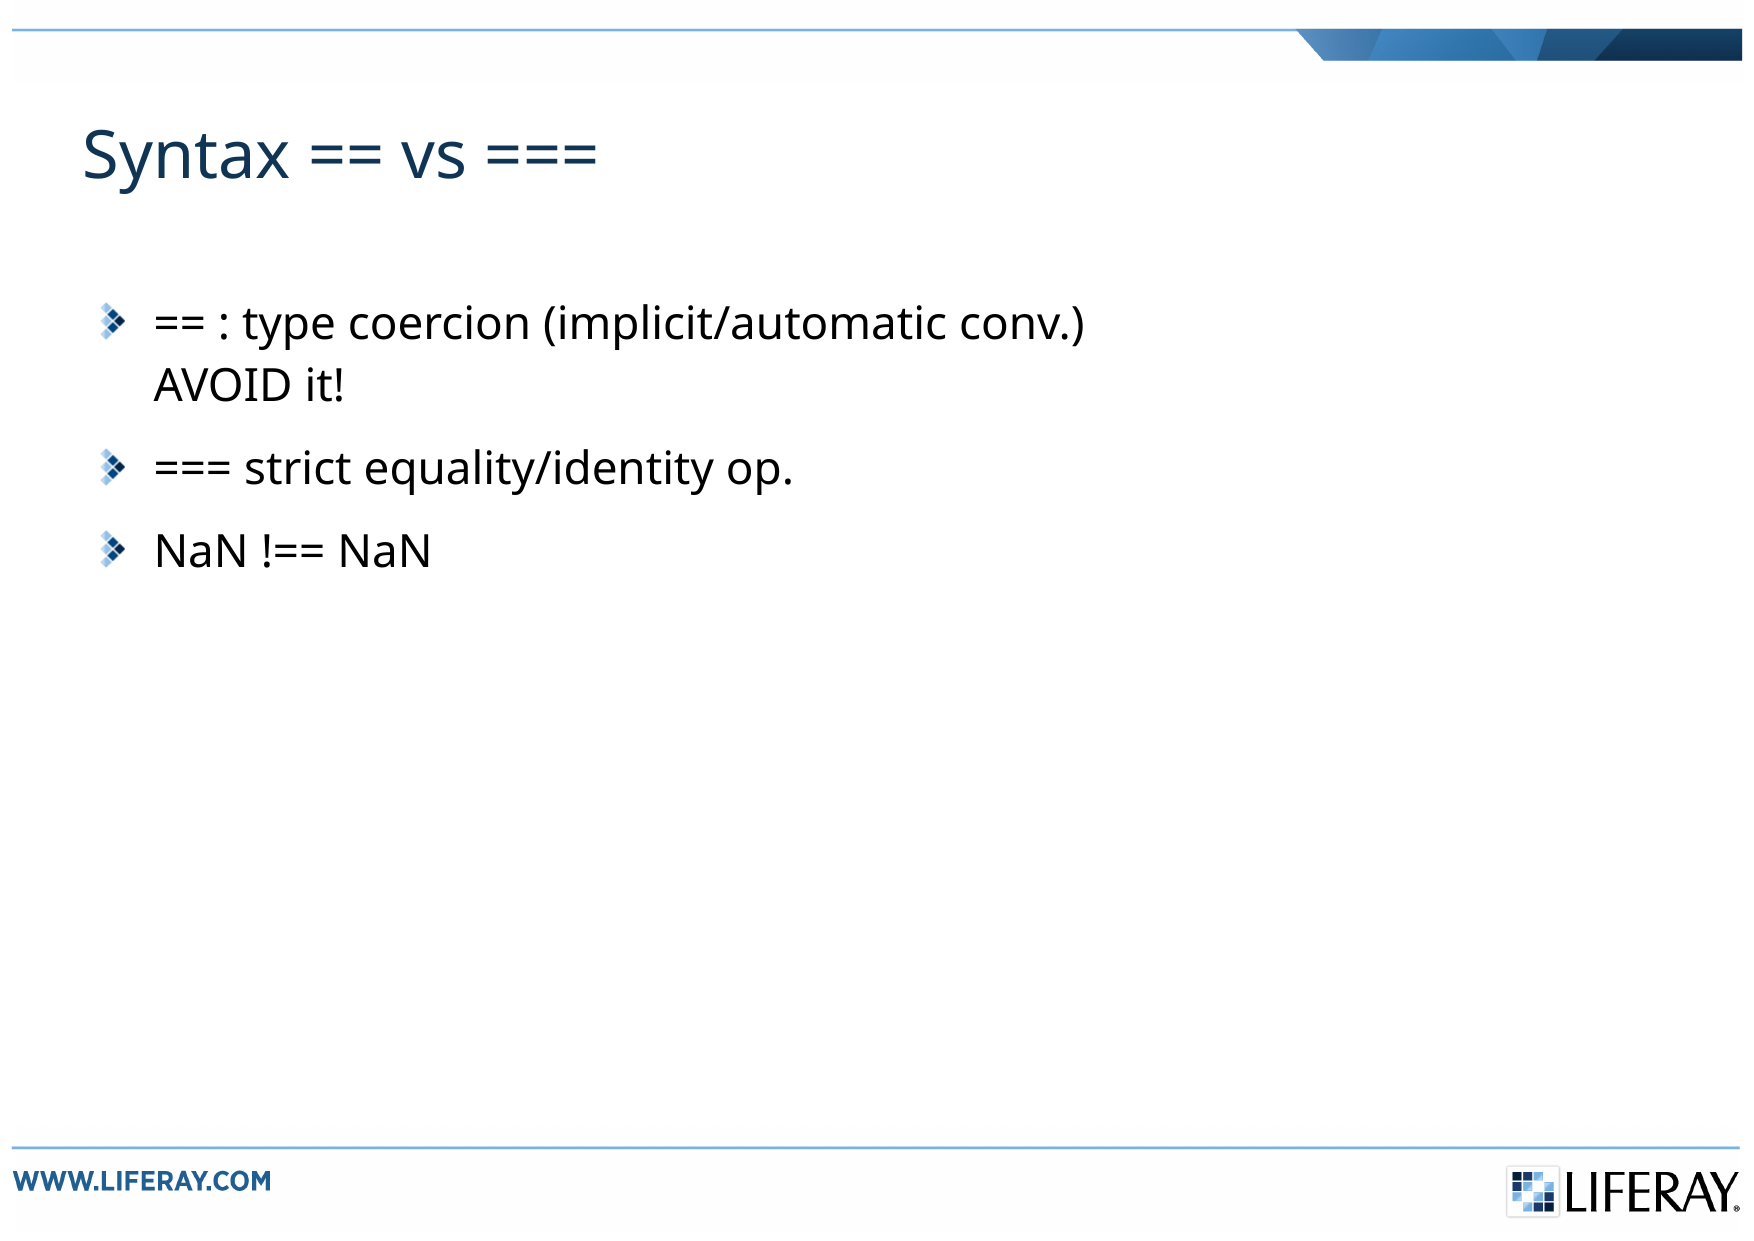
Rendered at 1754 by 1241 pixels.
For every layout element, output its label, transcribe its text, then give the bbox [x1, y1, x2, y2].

list == : type coercion (implicit/automatic conv.) AVOID it! === strict equality/identity op. NaN !== NaN [82, 290, 1571, 1010]
title Syntax == vs === [82, 49, 1571, 257]
picture [12, 0, 1743, 84]
picture [10, 1124, 1741, 1234]
